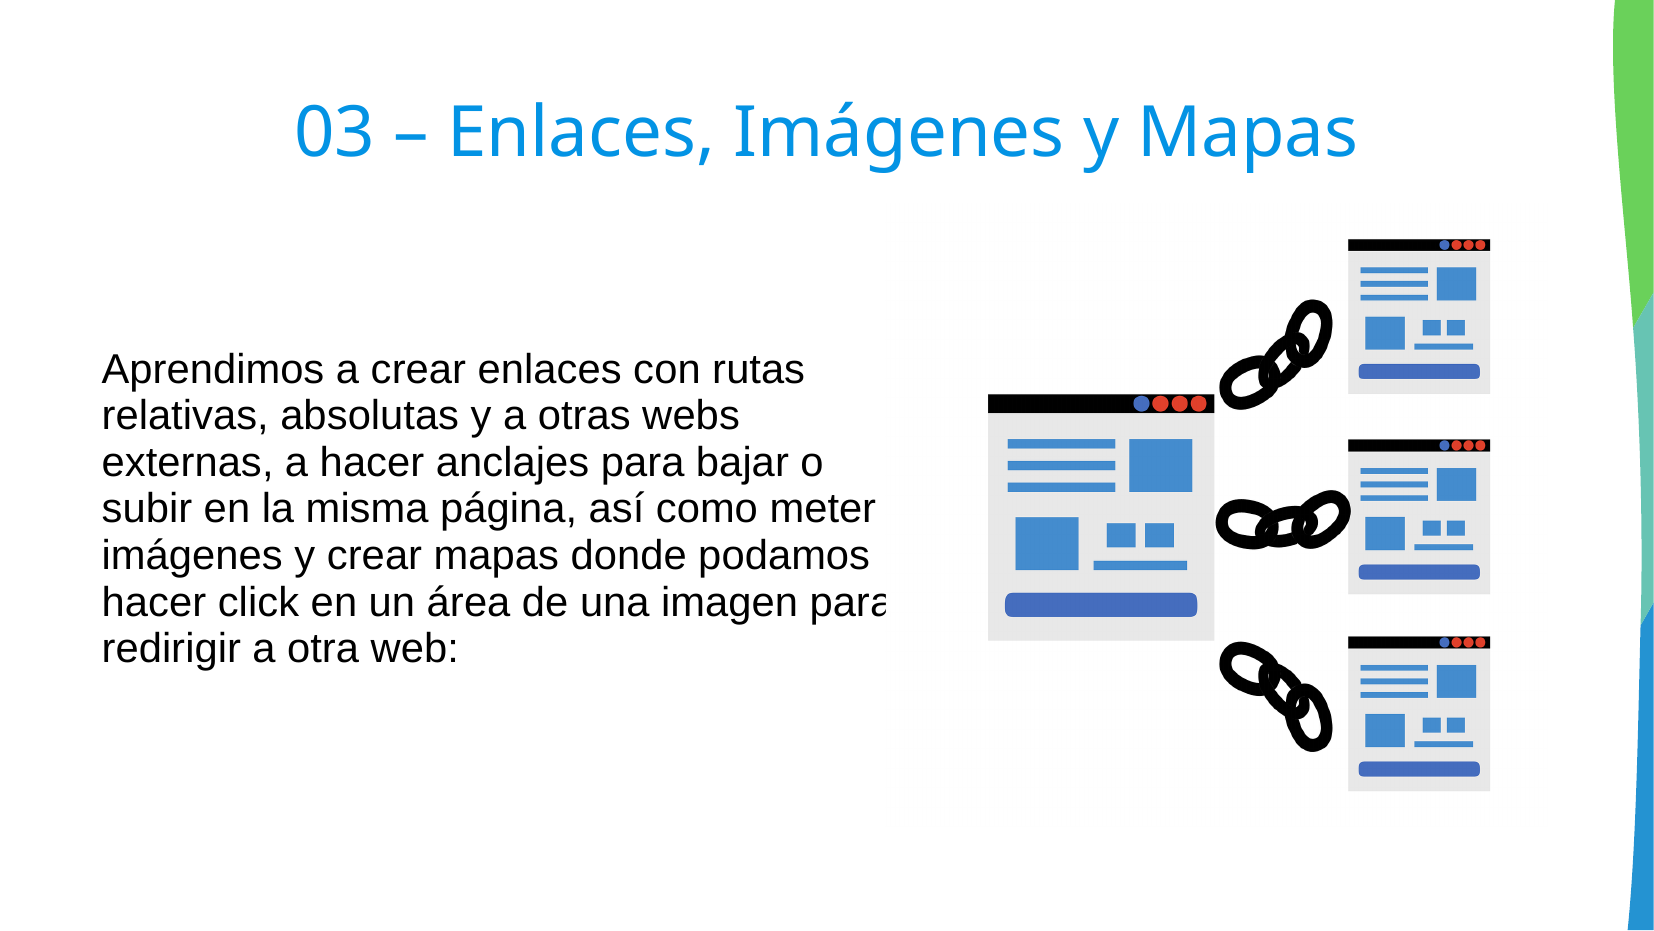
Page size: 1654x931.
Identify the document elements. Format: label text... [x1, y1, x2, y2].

text_box Aprendimos a crear enlaces con rutas relativas, absolutas y a otras webs externas, a hacer anclajes para bajar o subir en la misma página, así como meter imágenes y crear mapas donde podamos hacer click en un área de una imagen para redirigir a otra web: [86, 338, 914, 931]
text_box 03 – Enlaces, Imágenes y Mapas [0, 78, 1654, 178]
picture [885, 203, 1548, 827]
